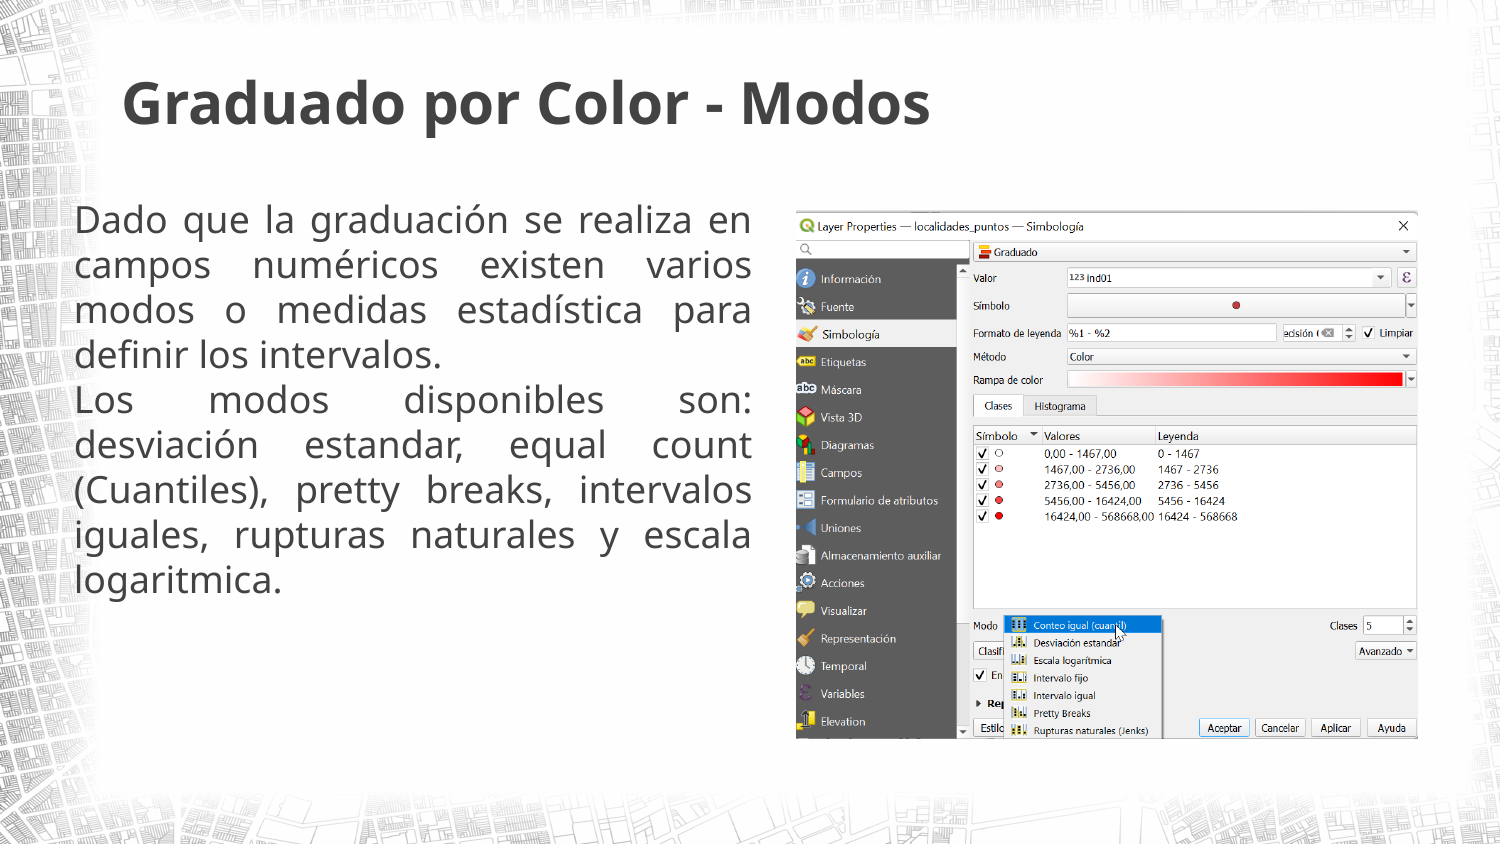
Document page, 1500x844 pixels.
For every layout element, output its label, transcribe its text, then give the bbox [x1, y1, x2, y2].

text_box Dado que la graduación se realiza en campos numéricos existen varios modos o medidas estadística para definir los intervalos. Los modos disponibles son: desviación estandar, equal count (Cuantiles), pretty breaks, intervalos iguales, rupturas naturales y escala logaritmica. [59, 188, 768, 827]
picture [0, 0, 1500, 844]
text_box Graduado por Color - Modos [106, 58, 1063, 214]
